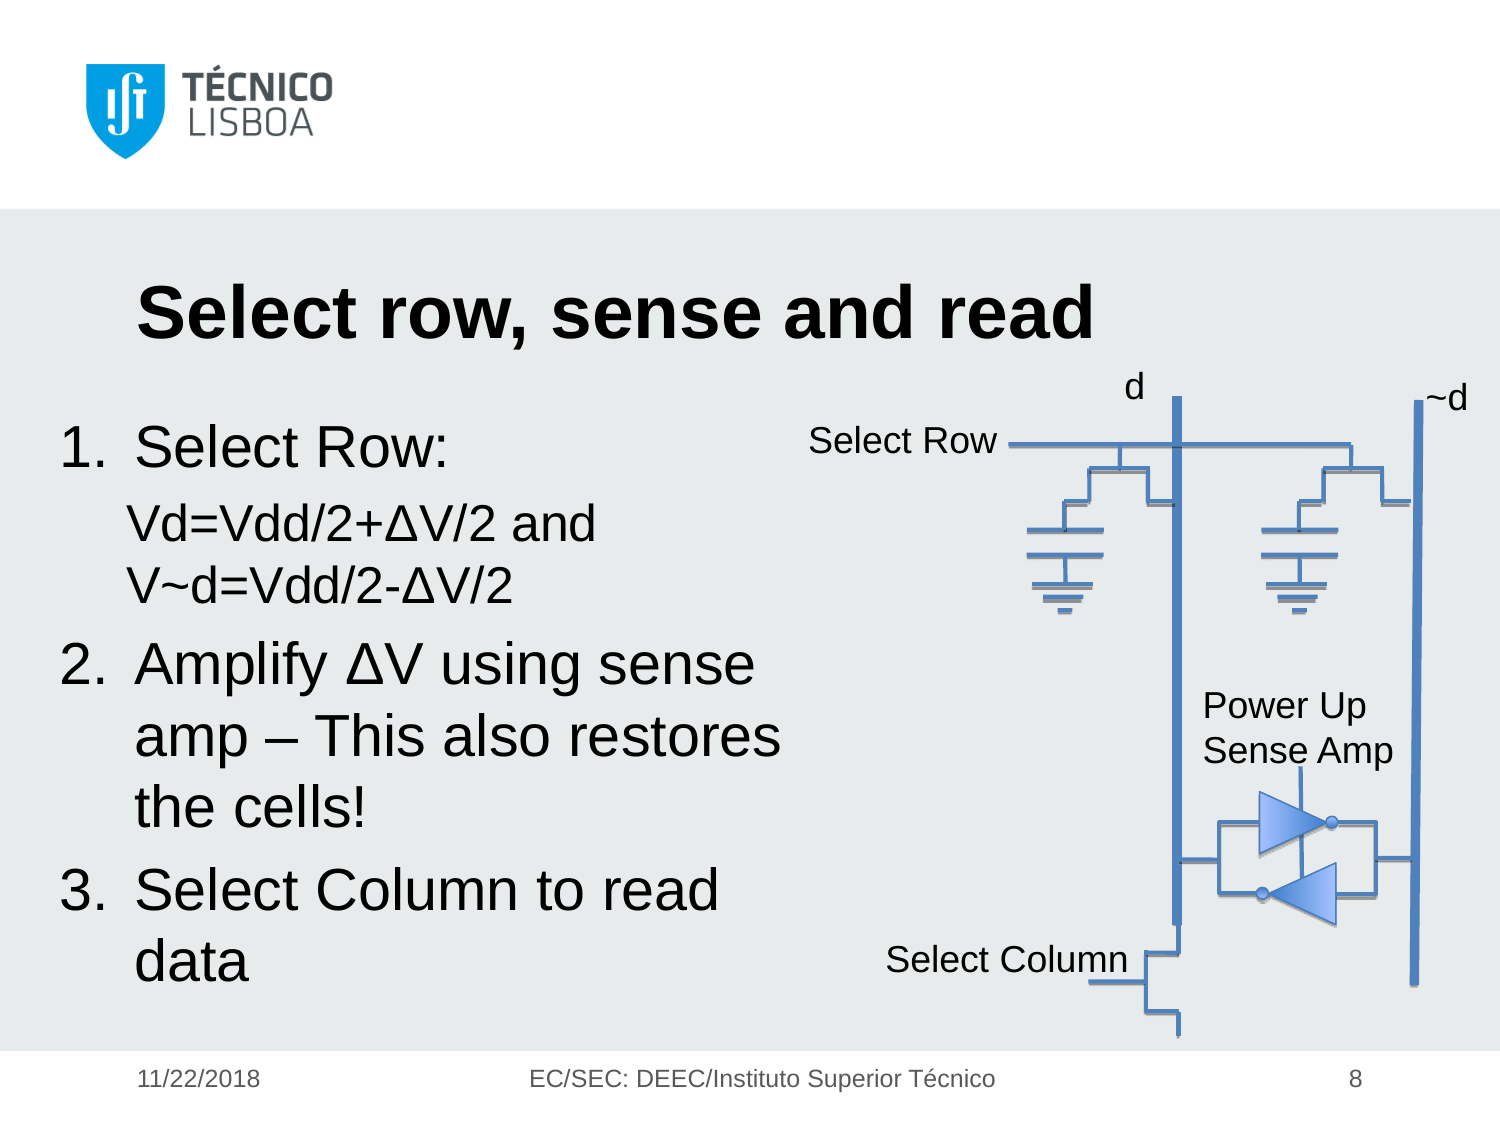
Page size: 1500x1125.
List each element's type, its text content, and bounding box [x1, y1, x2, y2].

title Select row, sense and read [121, 237, 1378, 381]
text_box Select Column [870, 927, 1144, 988]
text_box Power Up Sense Amp [1187, 673, 1409, 779]
picture [0, 0, 1500, 1125]
text_box ~d [1410, 365, 1484, 426]
slide_number <number> [1077, 1052, 1378, 1103]
text_box [1259, 791, 1338, 854]
text_box d [1109, 354, 1161, 415]
slide_number 11/22/2018 [121, 1052, 425, 1103]
text_box [1256, 862, 1336, 925]
footer EC/SEC: DEEC/Instituto Superior Técnico [512, 1052, 1021, 1103]
list Select Row: Vd=Vdd/2+ΔV/2 and V~d=Vdd/2-ΔV/2 Amplify ΔV using sense amp – This also restores the cells! Select Column to read data [44, 400, 841, 1005]
text_box Select Row [841, 408, 1013, 469]
